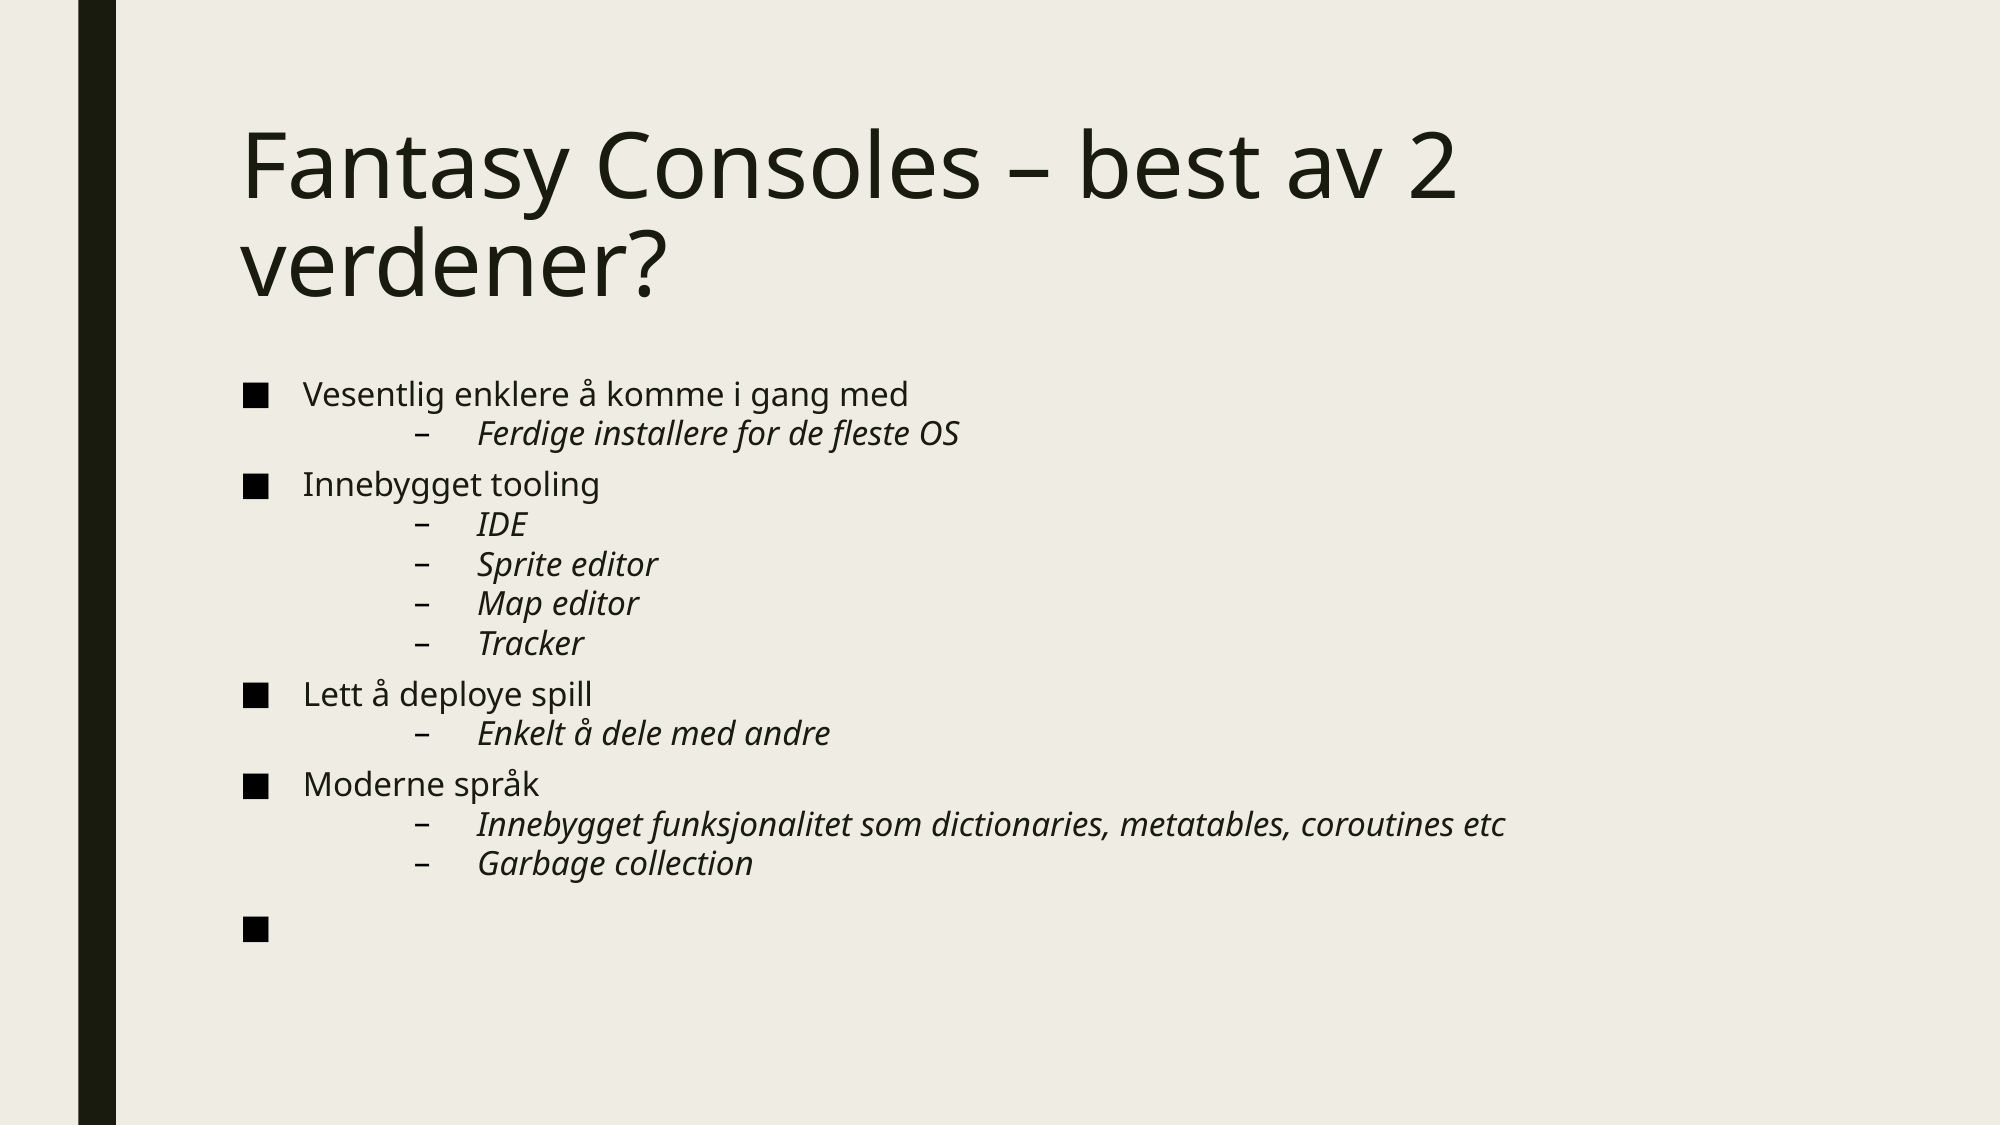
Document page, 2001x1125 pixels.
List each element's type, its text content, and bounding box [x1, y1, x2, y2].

list Vesentlig enklere å komme i gang med Ferdige installere for de fleste OS Innebygget tooling IDE Sprite editor Map editor Tracker Lett å deploye spill Enkelt å dele med andre Moderne språk Innebygget funksjonalitet som dictionaries, metatables, coroutines etc Garbage collection [225, 375, 1801, 963]
title Fantasy Consoles – best av 2 verdener? [225, 112, 1801, 357]
